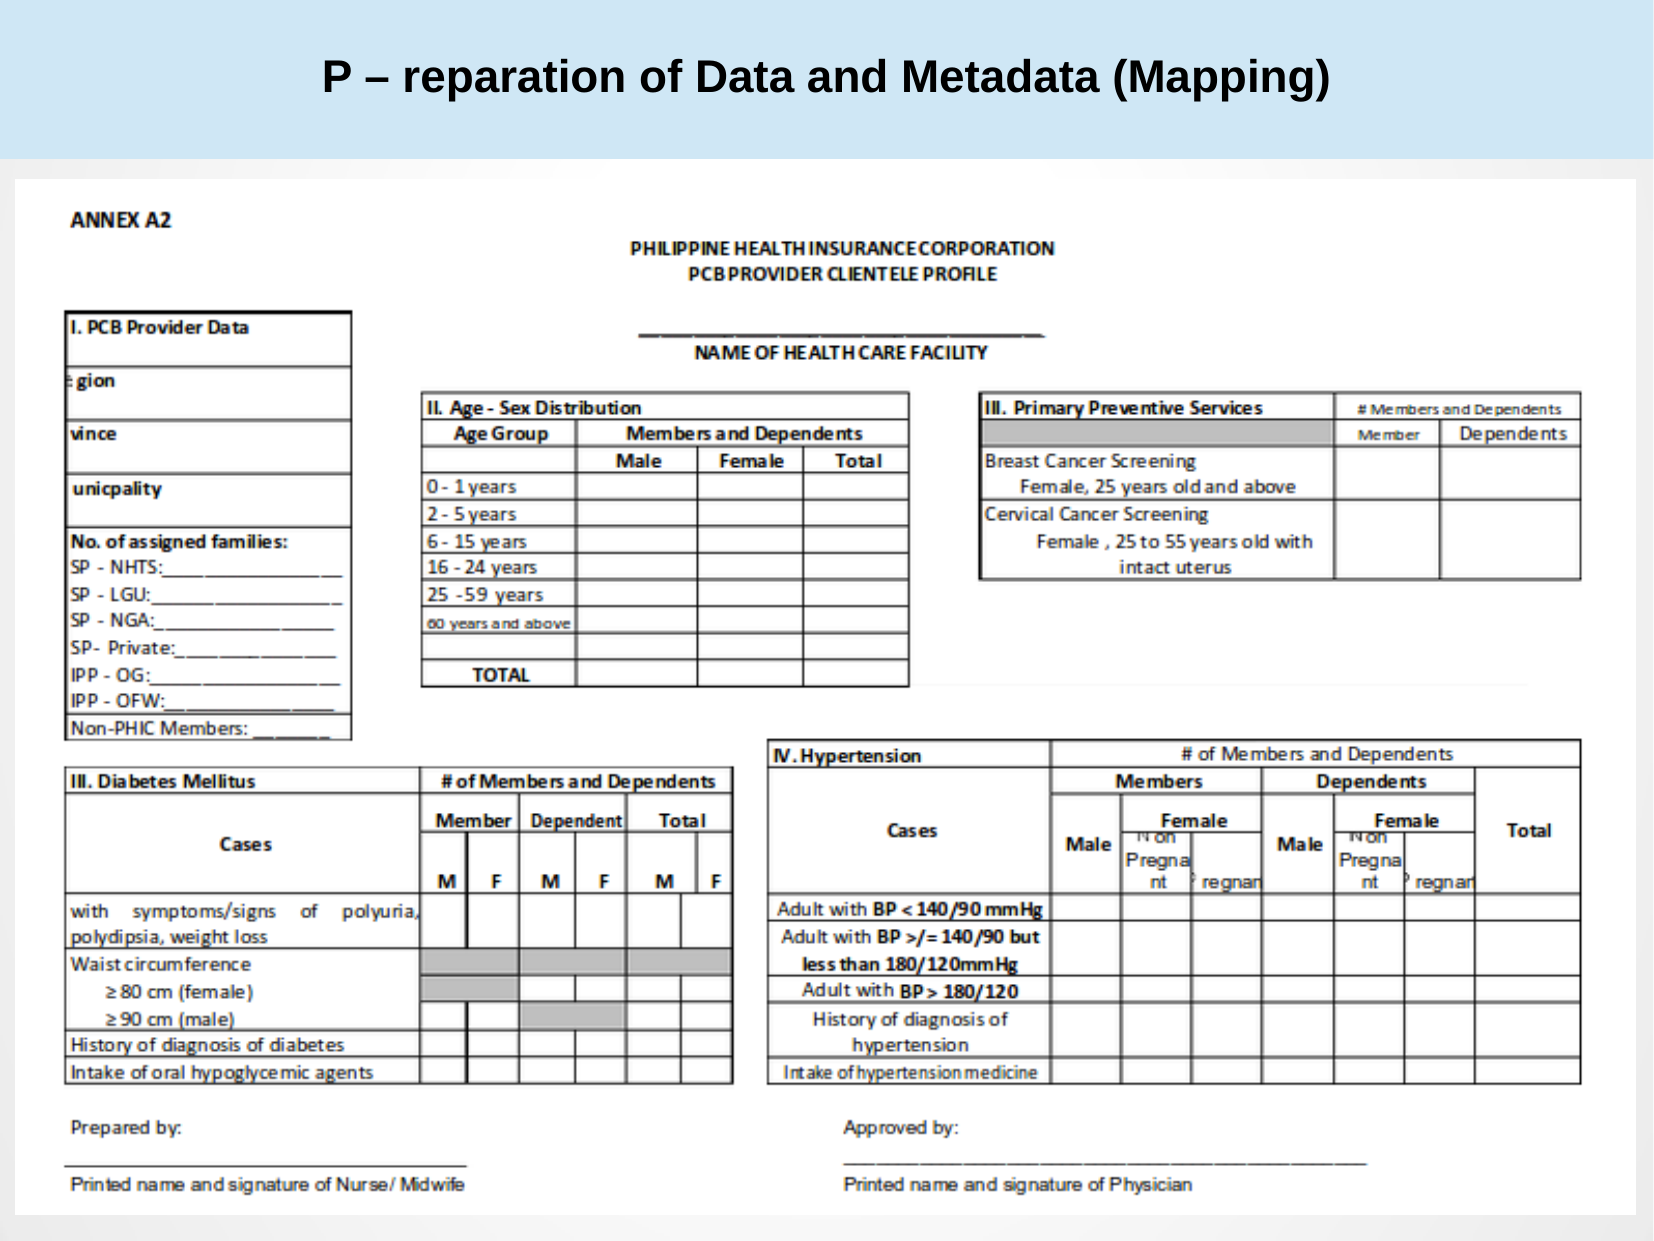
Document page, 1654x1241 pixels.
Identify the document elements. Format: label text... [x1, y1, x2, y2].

text_box P – reparation of Data and Metadata (Mapping) [0, 0, 1654, 159]
picture [0, 159, 1654, 1241]
